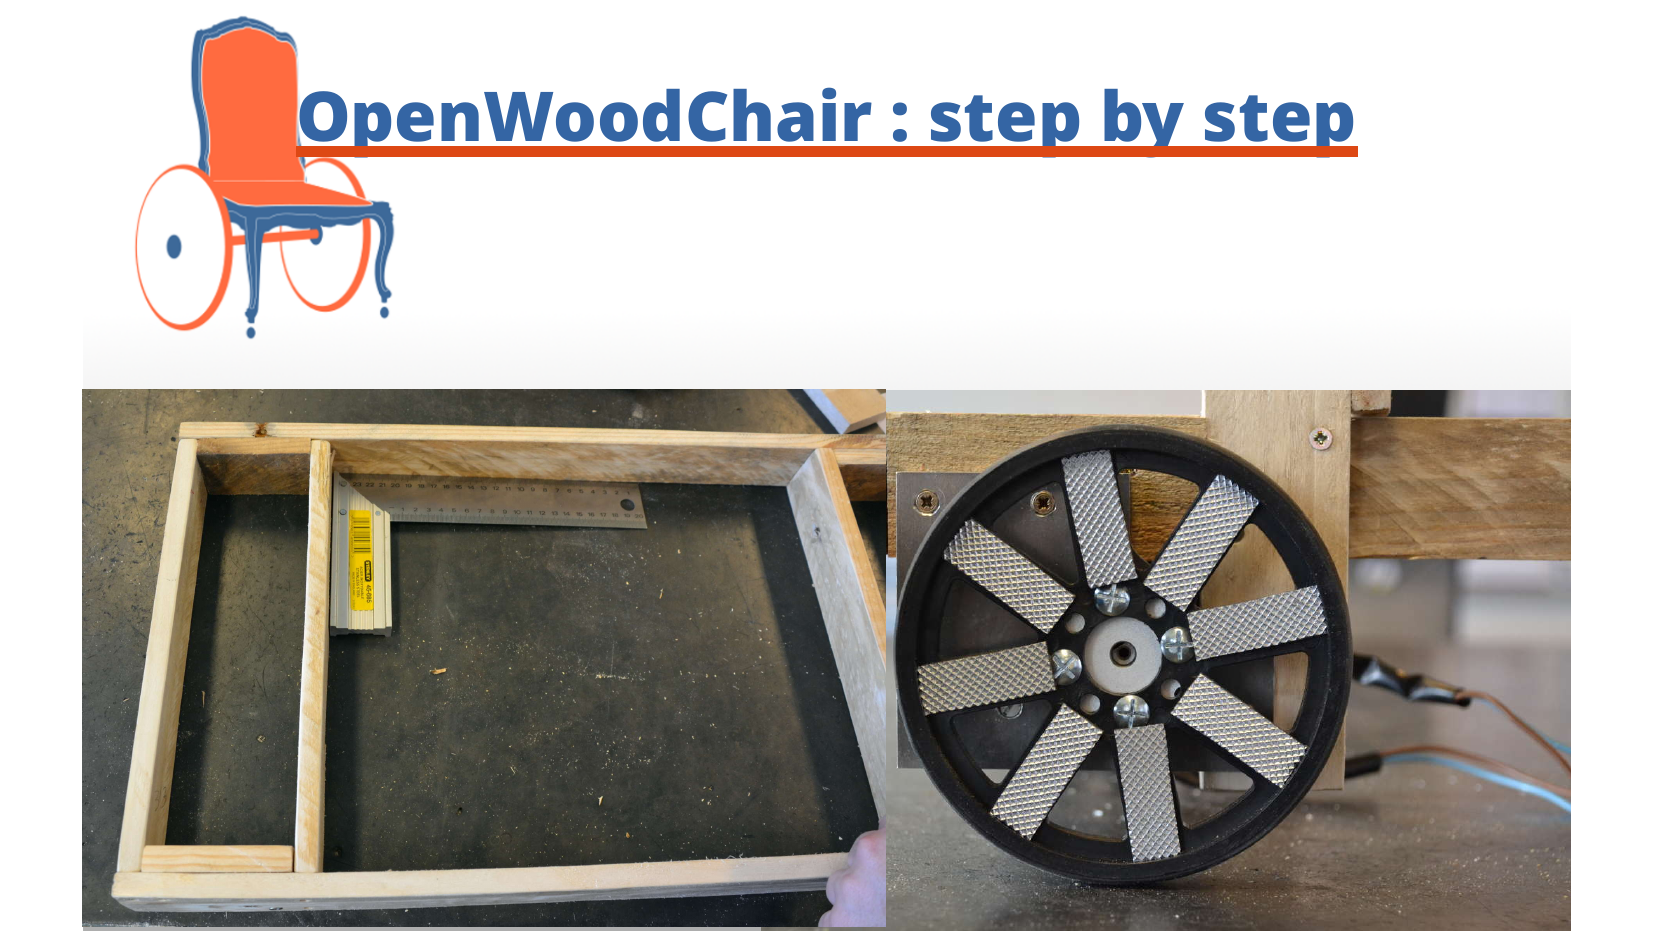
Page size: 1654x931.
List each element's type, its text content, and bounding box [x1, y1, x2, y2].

picture [82, 193, 1571, 931]
title OpenWoodChair : step by step [82, 37, 1571, 193]
picture [82, 0, 1571, 37]
